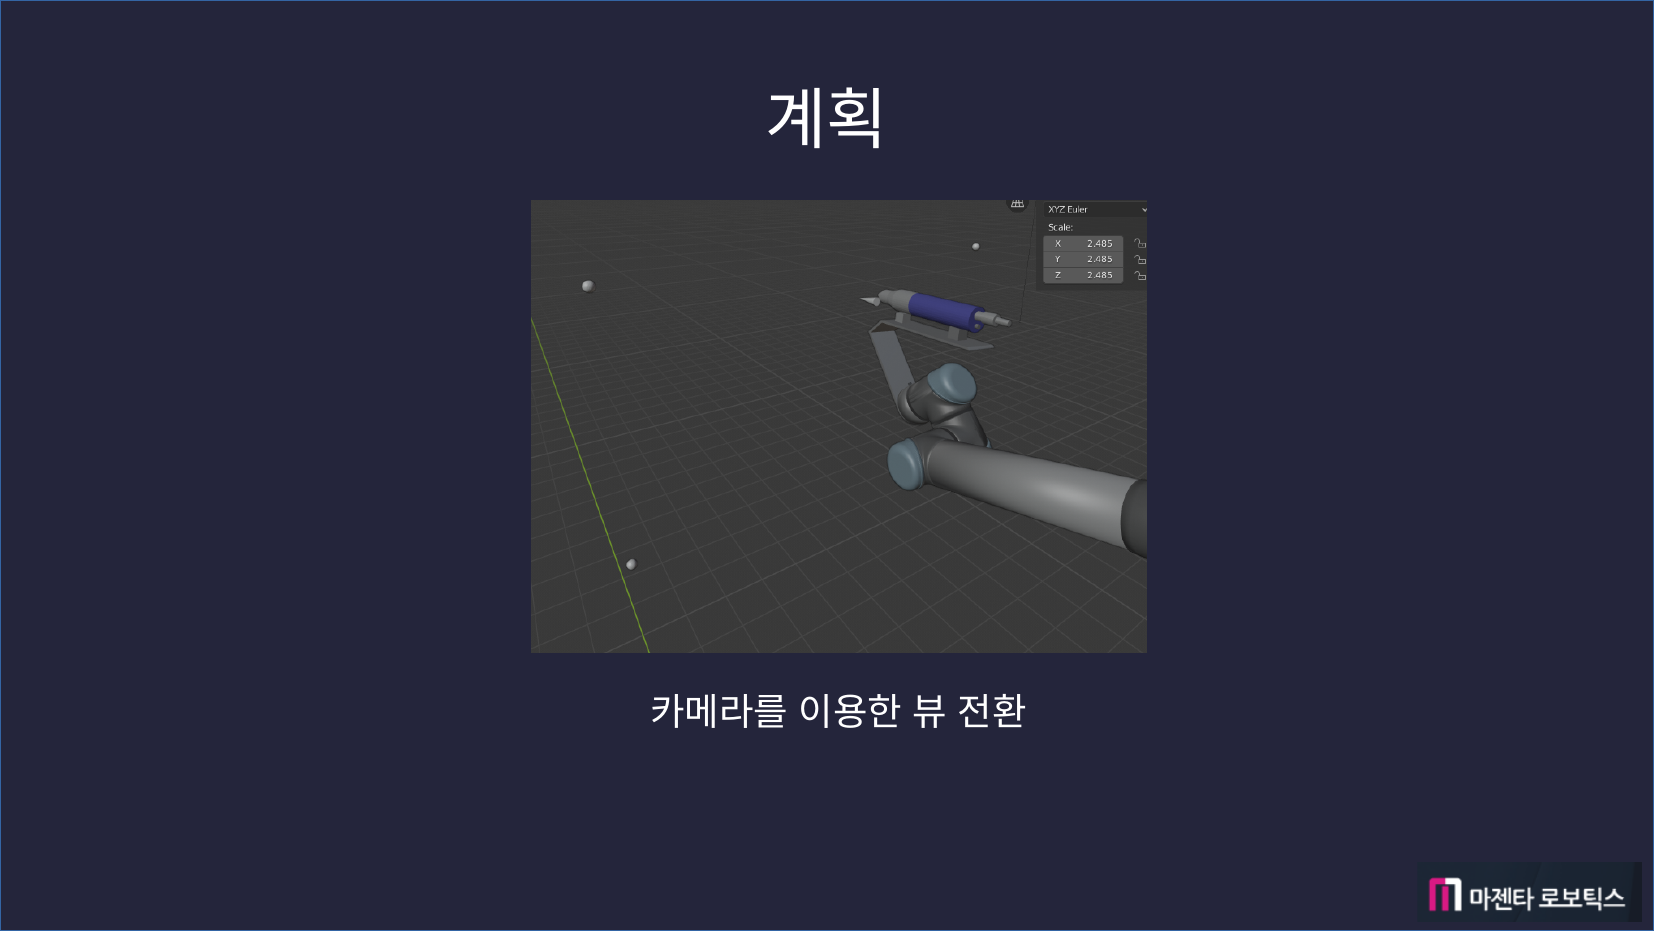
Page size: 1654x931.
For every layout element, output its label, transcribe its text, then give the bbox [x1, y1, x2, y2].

picture [1417, 862, 1642, 922]
picture [531, 200, 1147, 653]
text_box 카메라를 이용한 뷰 전환 [543, 674, 1134, 733]
title 계획 [82, 37, 1571, 193]
text_box [0, 0, 1654, 931]
